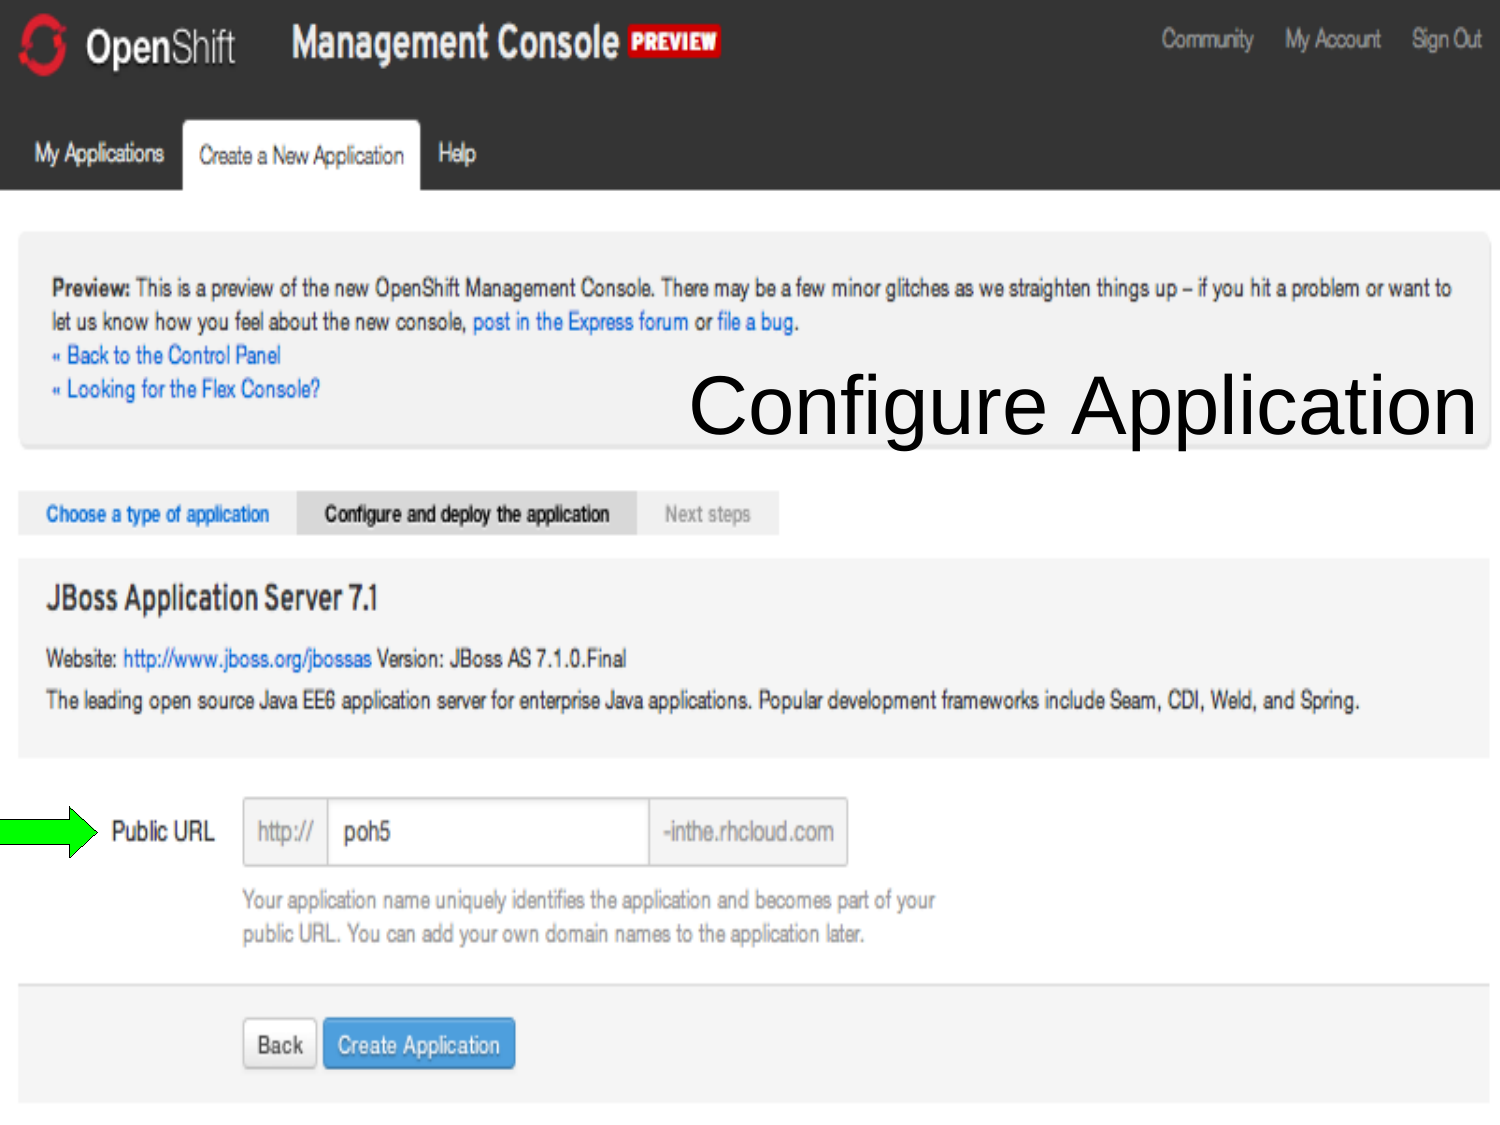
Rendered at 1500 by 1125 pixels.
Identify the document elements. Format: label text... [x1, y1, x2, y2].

picture [0, 0, 1500, 1125]
text_box [0, 806, 98, 858]
title Configure Application [673, 283, 1500, 519]
